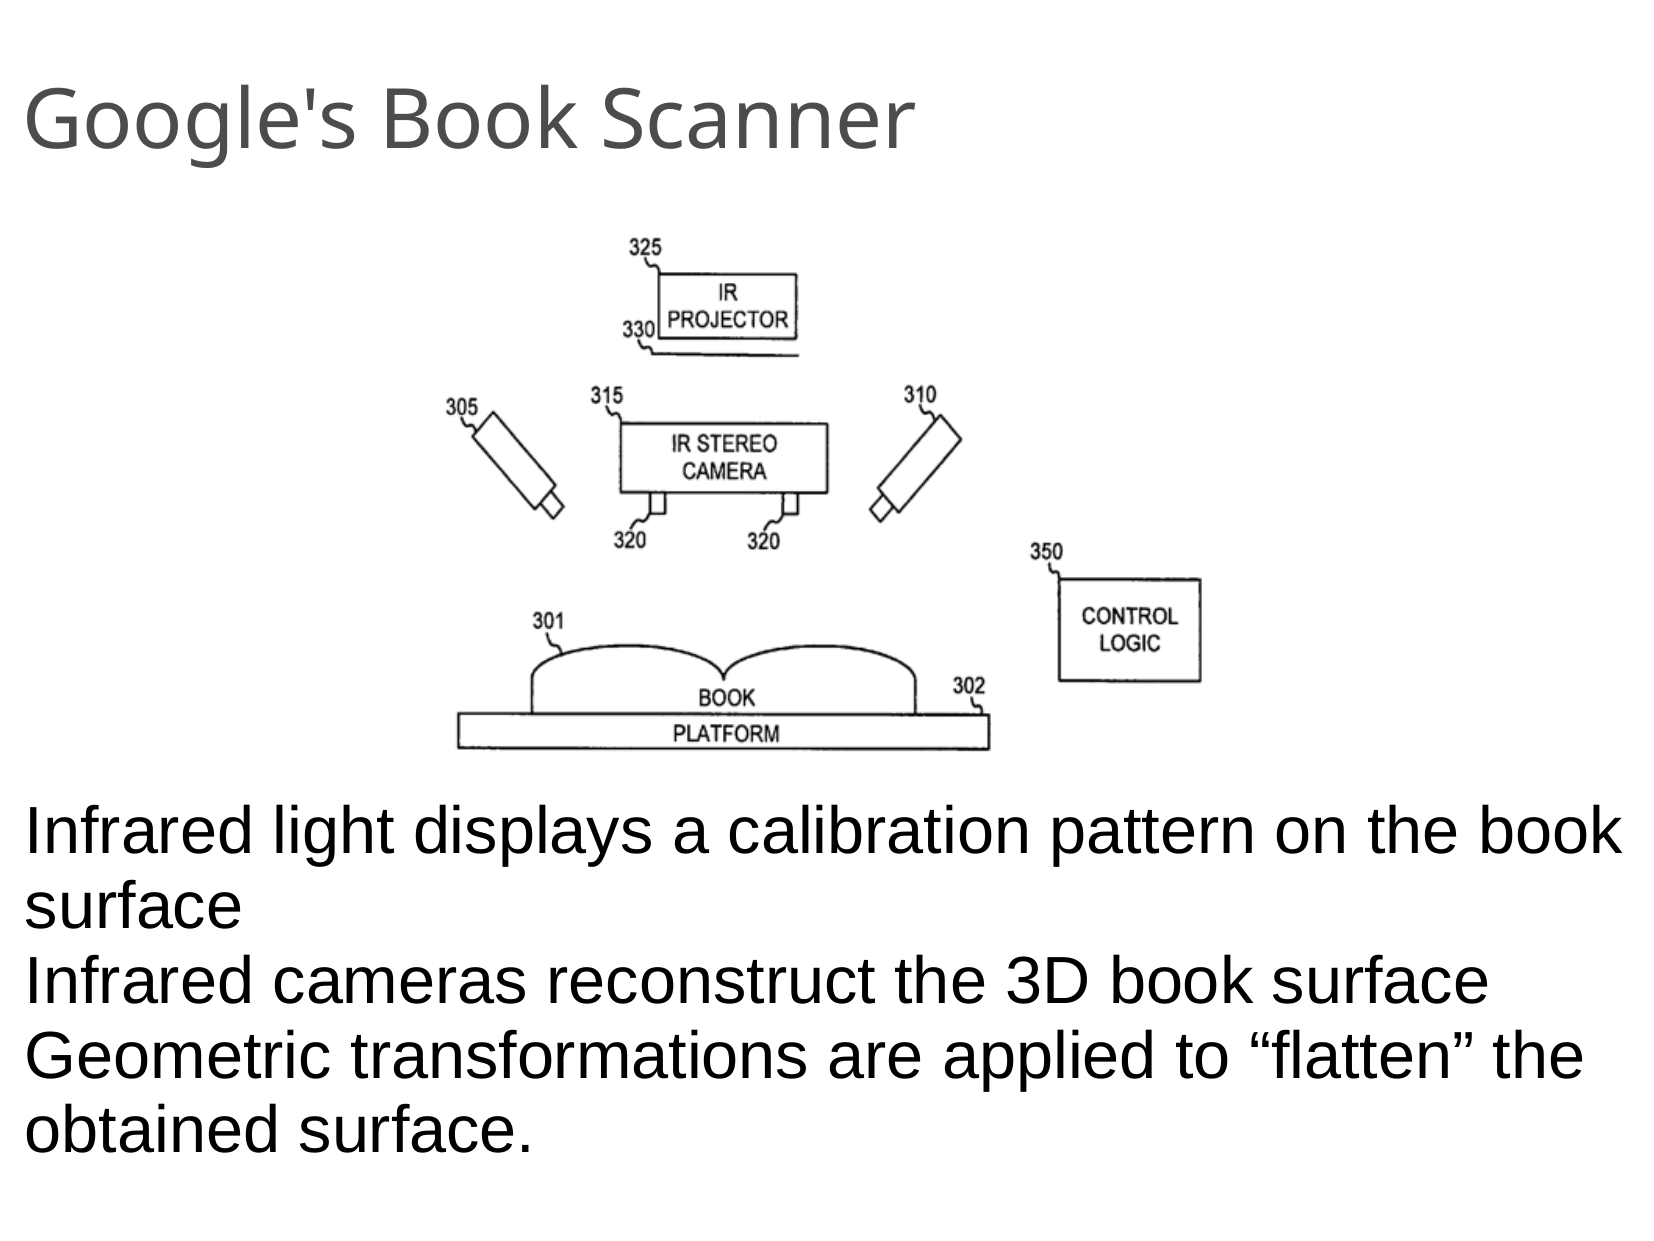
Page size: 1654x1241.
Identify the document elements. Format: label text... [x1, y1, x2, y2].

picture [414, 232, 1216, 759]
title Google's Book Scanner [22, 26, 1654, 205]
subtitle Infrared light displays a calibration pattern on the book surface Infrared cameras reconstruct the 3D book surface Geometric transformations are applied to “flatten” the obtained surface. [25, 793, 1654, 1168]
